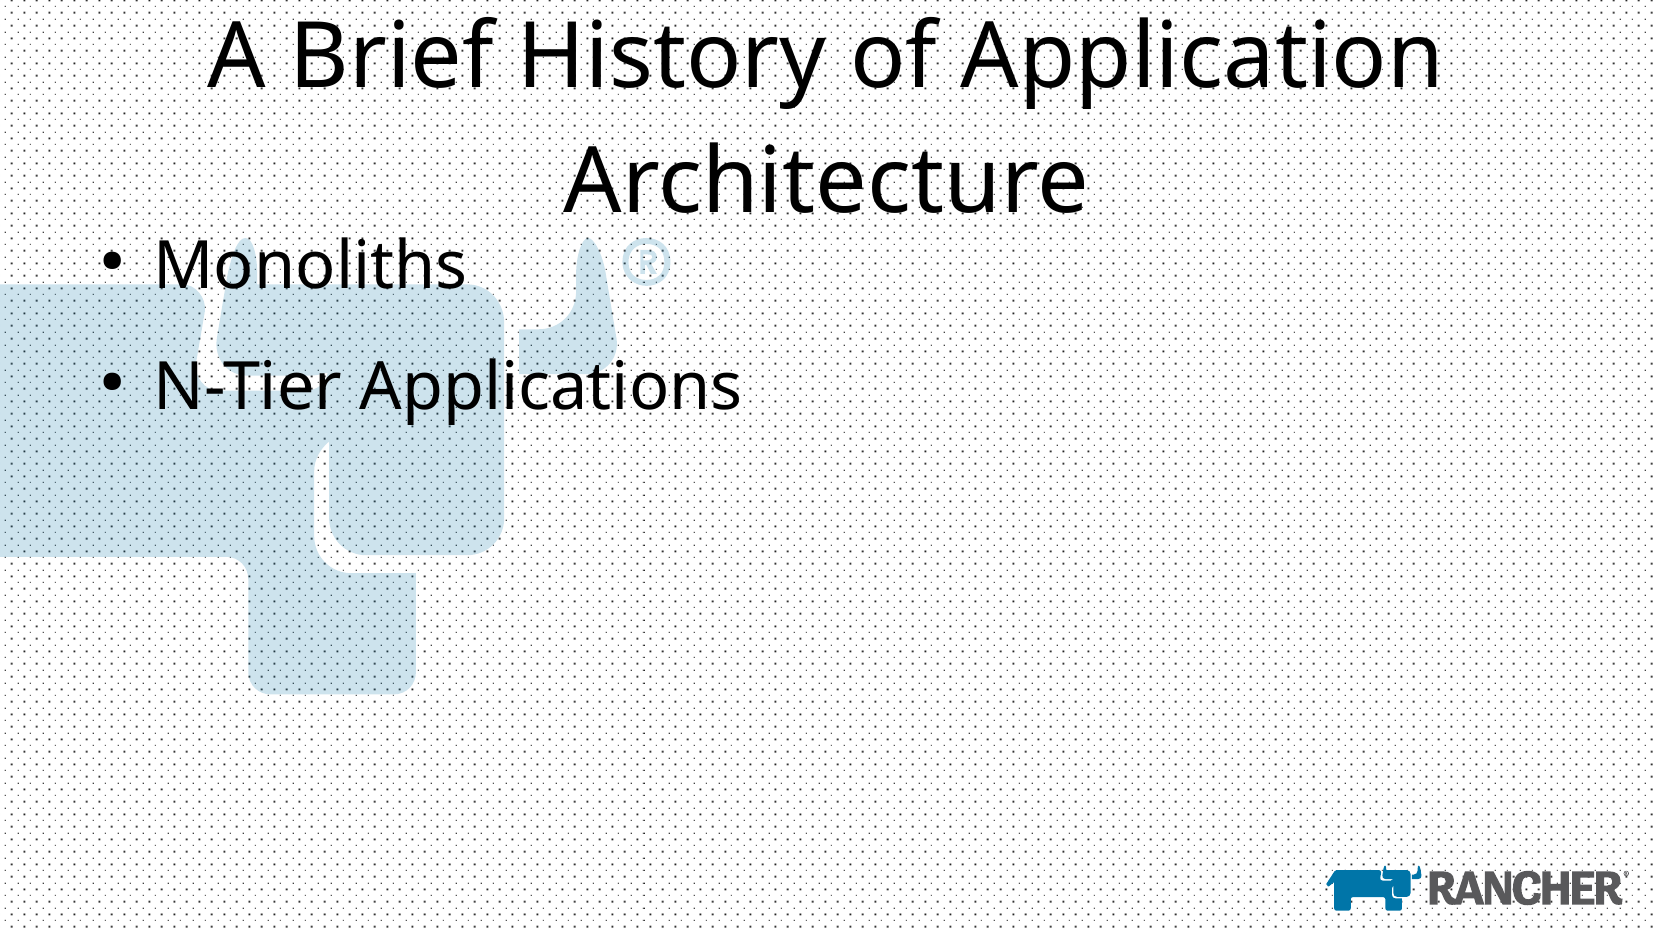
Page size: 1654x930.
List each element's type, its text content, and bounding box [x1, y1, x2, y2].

list Monoliths N-Tier Applications [82, 217, 809, 757]
title A Brief History of Application Architecture [82, 0, 1571, 244]
picture [0, 0, 1654, 930]
